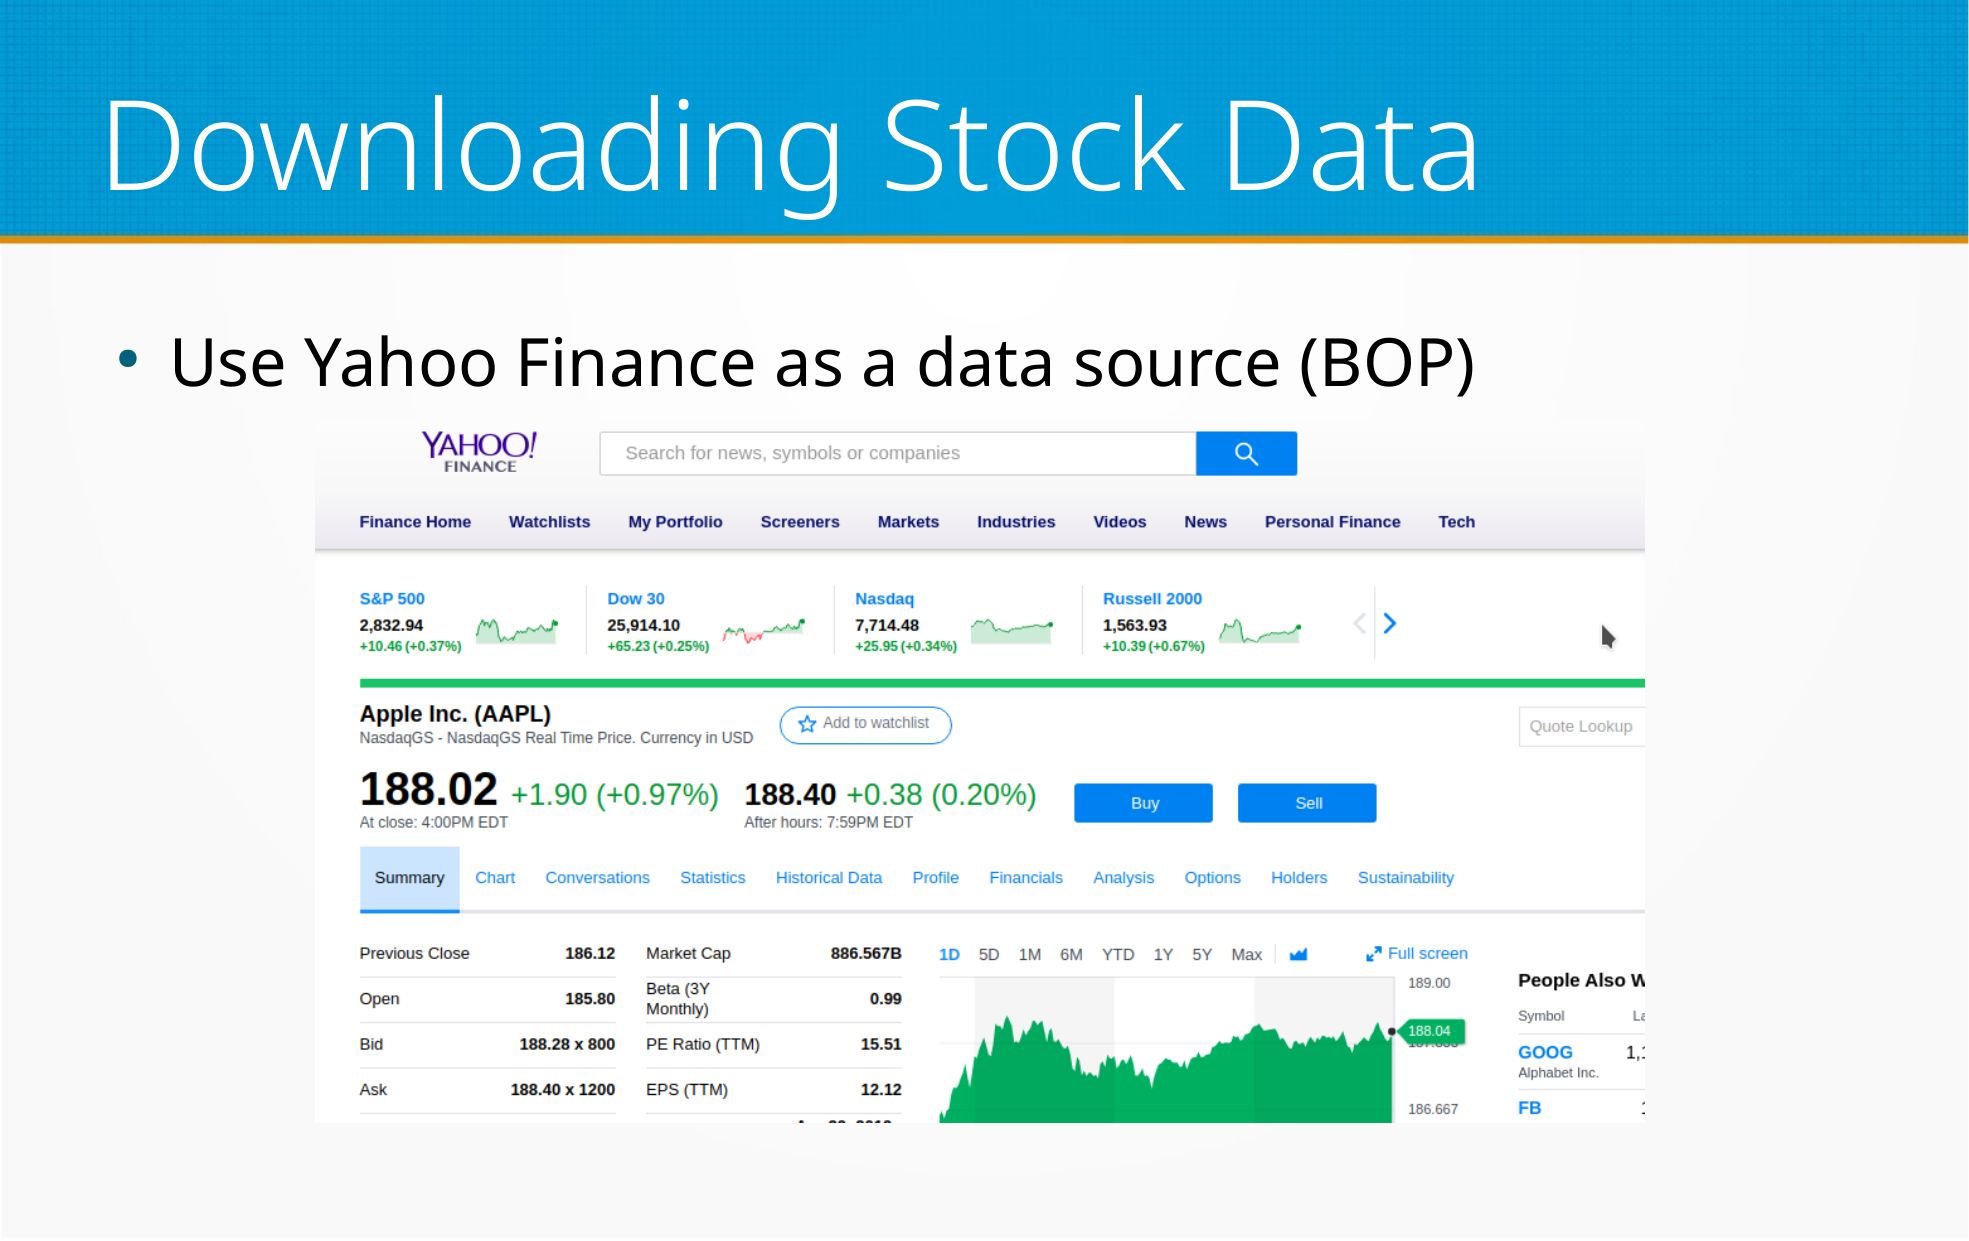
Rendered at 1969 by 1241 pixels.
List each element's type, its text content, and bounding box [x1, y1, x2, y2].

list Use Yahoo Finance as a data source (BOP) [98, 315, 1861, 1081]
picture [0, 233, 1969, 1241]
title Downloading Stock Data [98, 19, 1870, 227]
